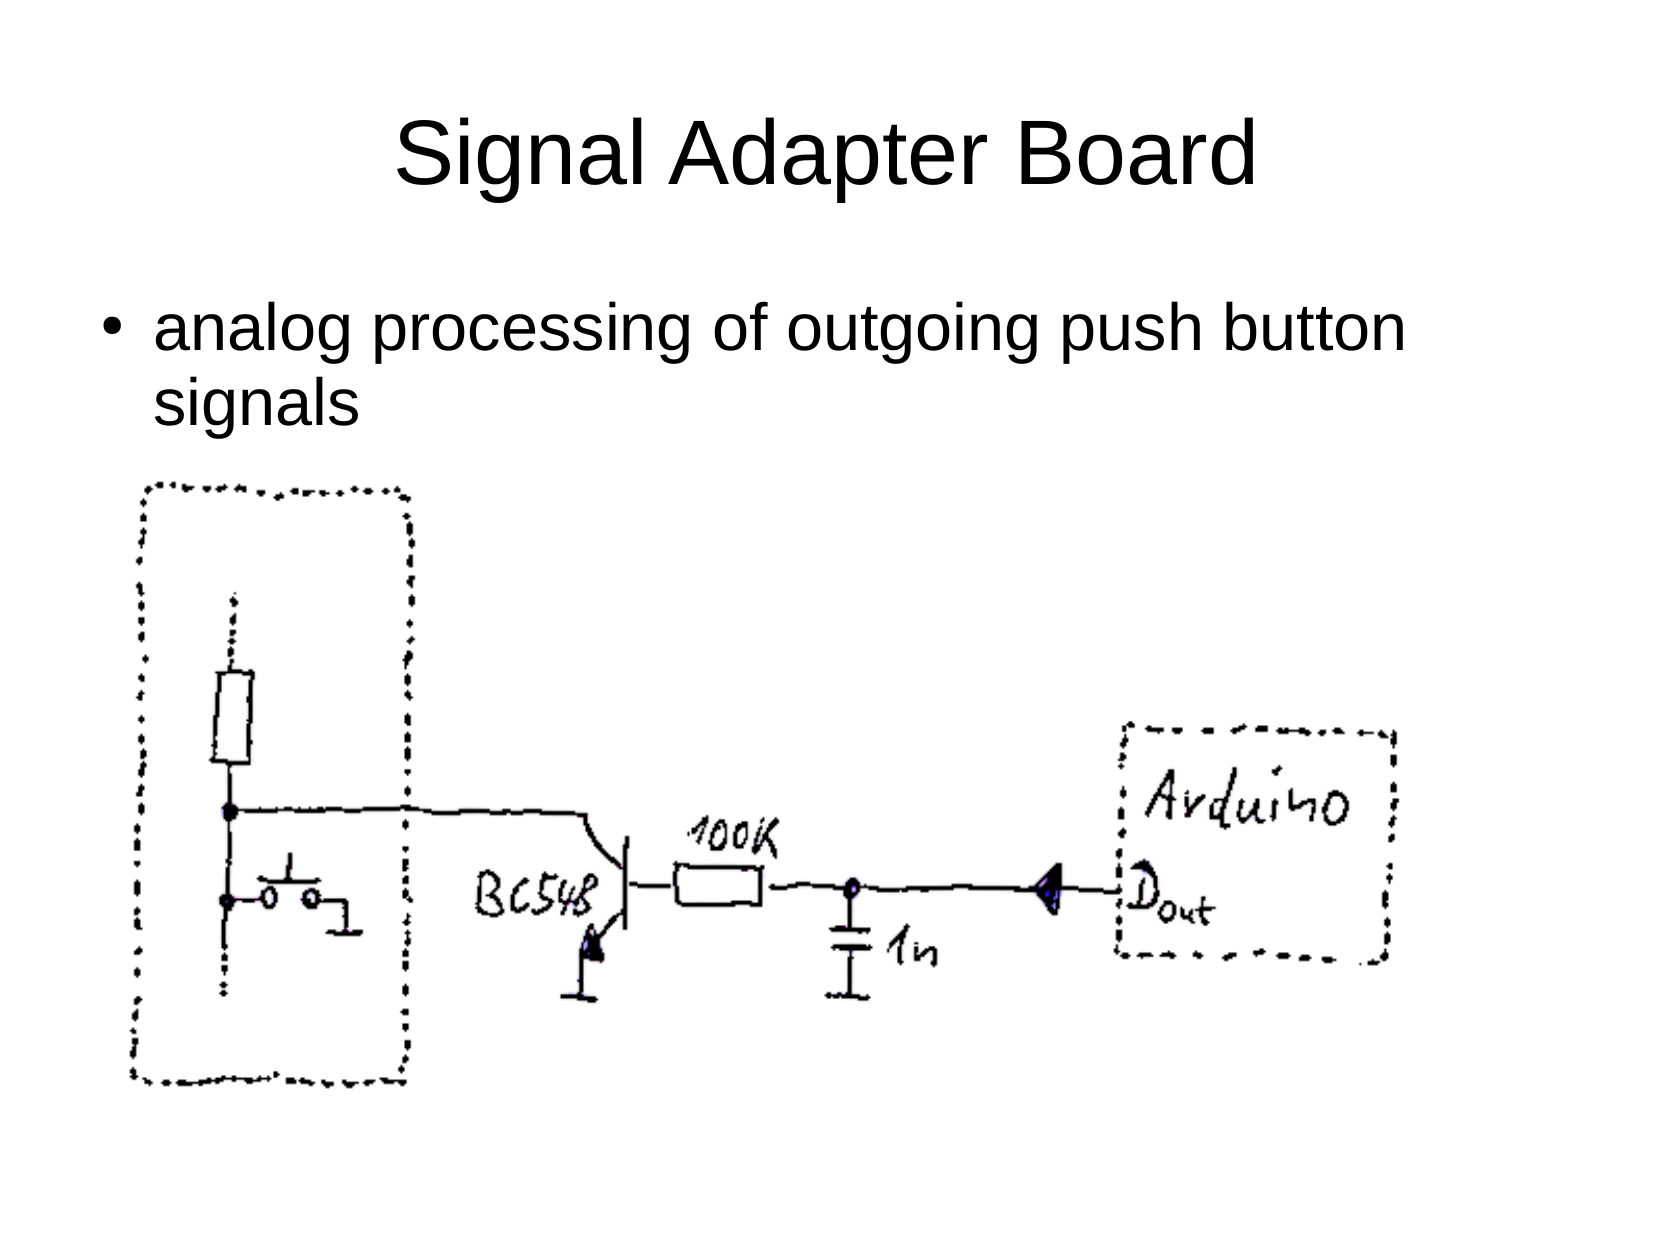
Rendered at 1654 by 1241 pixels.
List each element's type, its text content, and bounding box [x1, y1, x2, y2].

title Signal Adapter Board [82, 49, 1571, 257]
list analog processing of outgoing push button signals [82, 290, 1571, 1010]
picture [118, 472, 1416, 1099]
